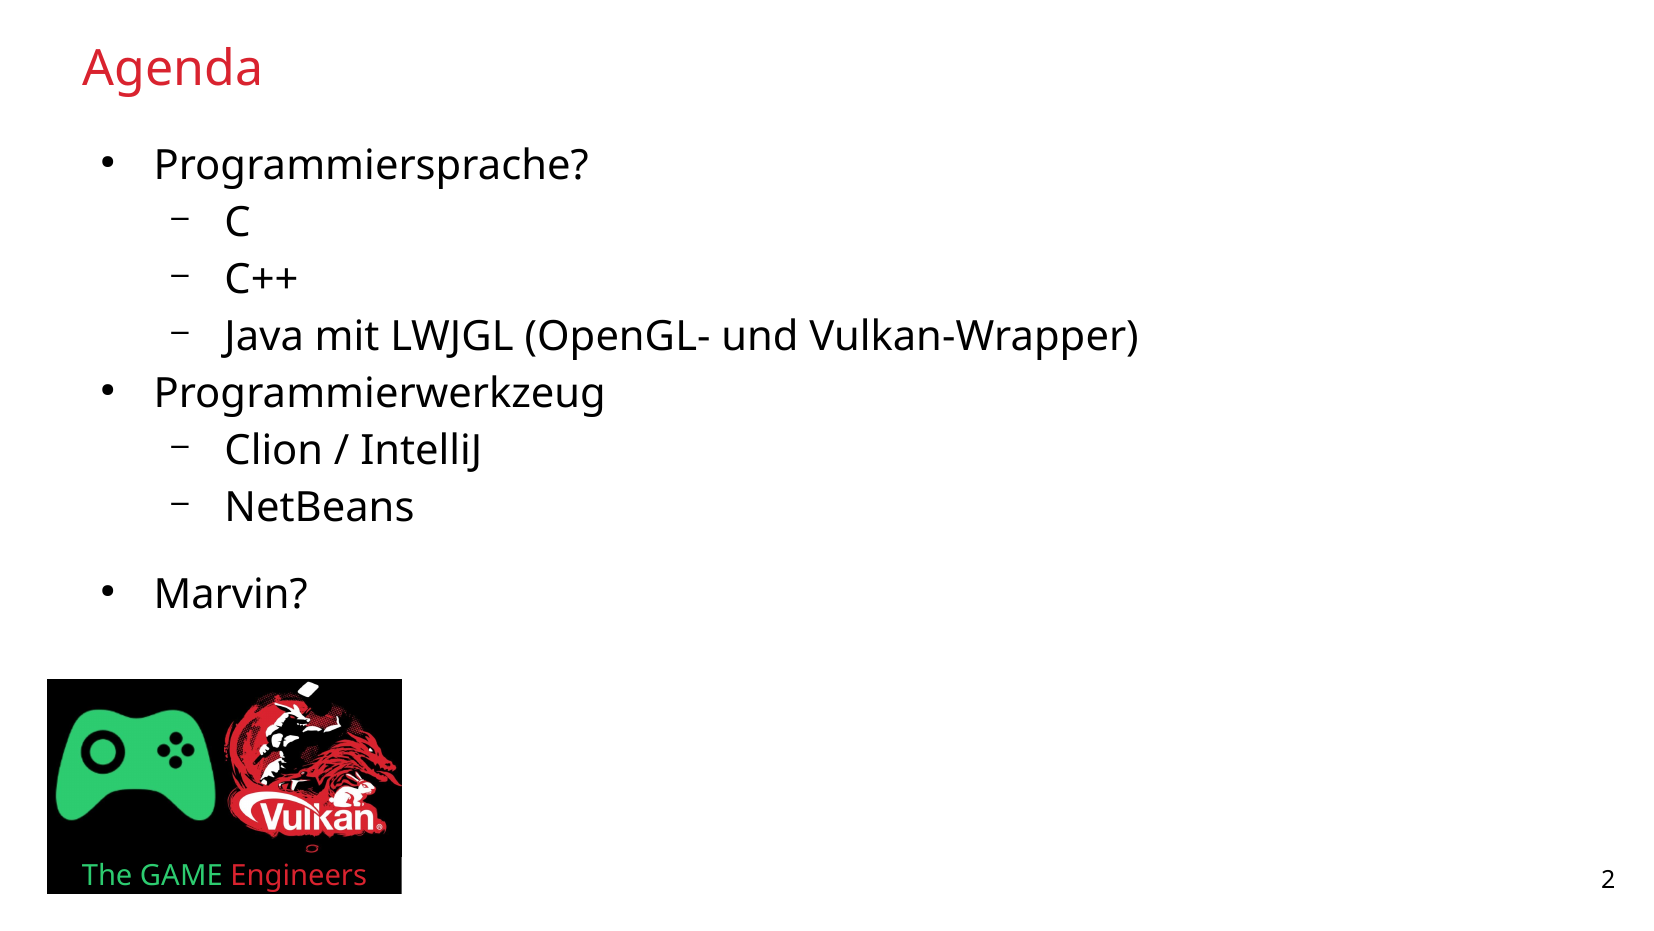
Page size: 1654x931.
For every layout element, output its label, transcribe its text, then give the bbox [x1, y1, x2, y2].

picture [47, 679, 402, 857]
title Agenda [82, 36, 1571, 96]
list Programmiersprache? C C++ Java mit LWJGL (OpenGL- und Vulkan-Wrapper) Programmierwerkzeug Clion / IntelliJ NetBeans Marvin? [82, 134, 1571, 650]
